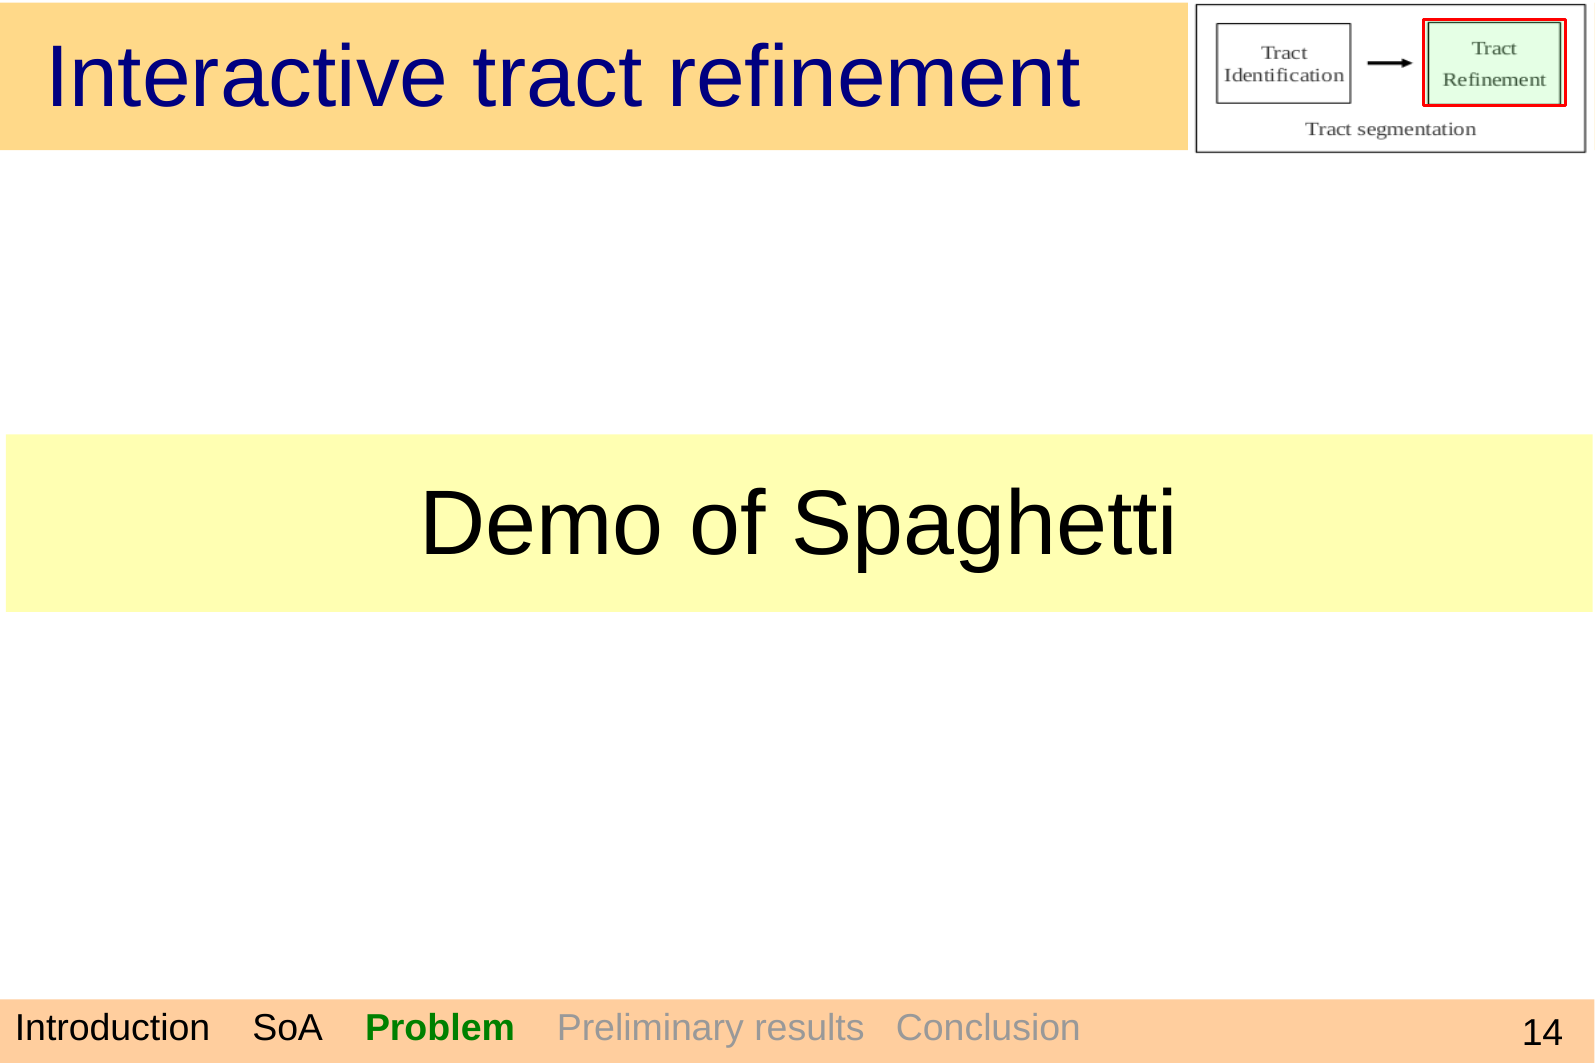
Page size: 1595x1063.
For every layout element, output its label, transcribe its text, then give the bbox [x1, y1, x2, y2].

text_box Introduction SoA Problem Preliminary results Conclusion [0, 999, 1595, 1063]
title Demo of Spaghetti [5, 434, 1593, 612]
picture [1188, 0, 1595, 161]
list [1423, 19, 1566, 106]
text_box <number> [1377, 1003, 1579, 1063]
title Interactive tract refinement [0, 2, 1188, 151]
